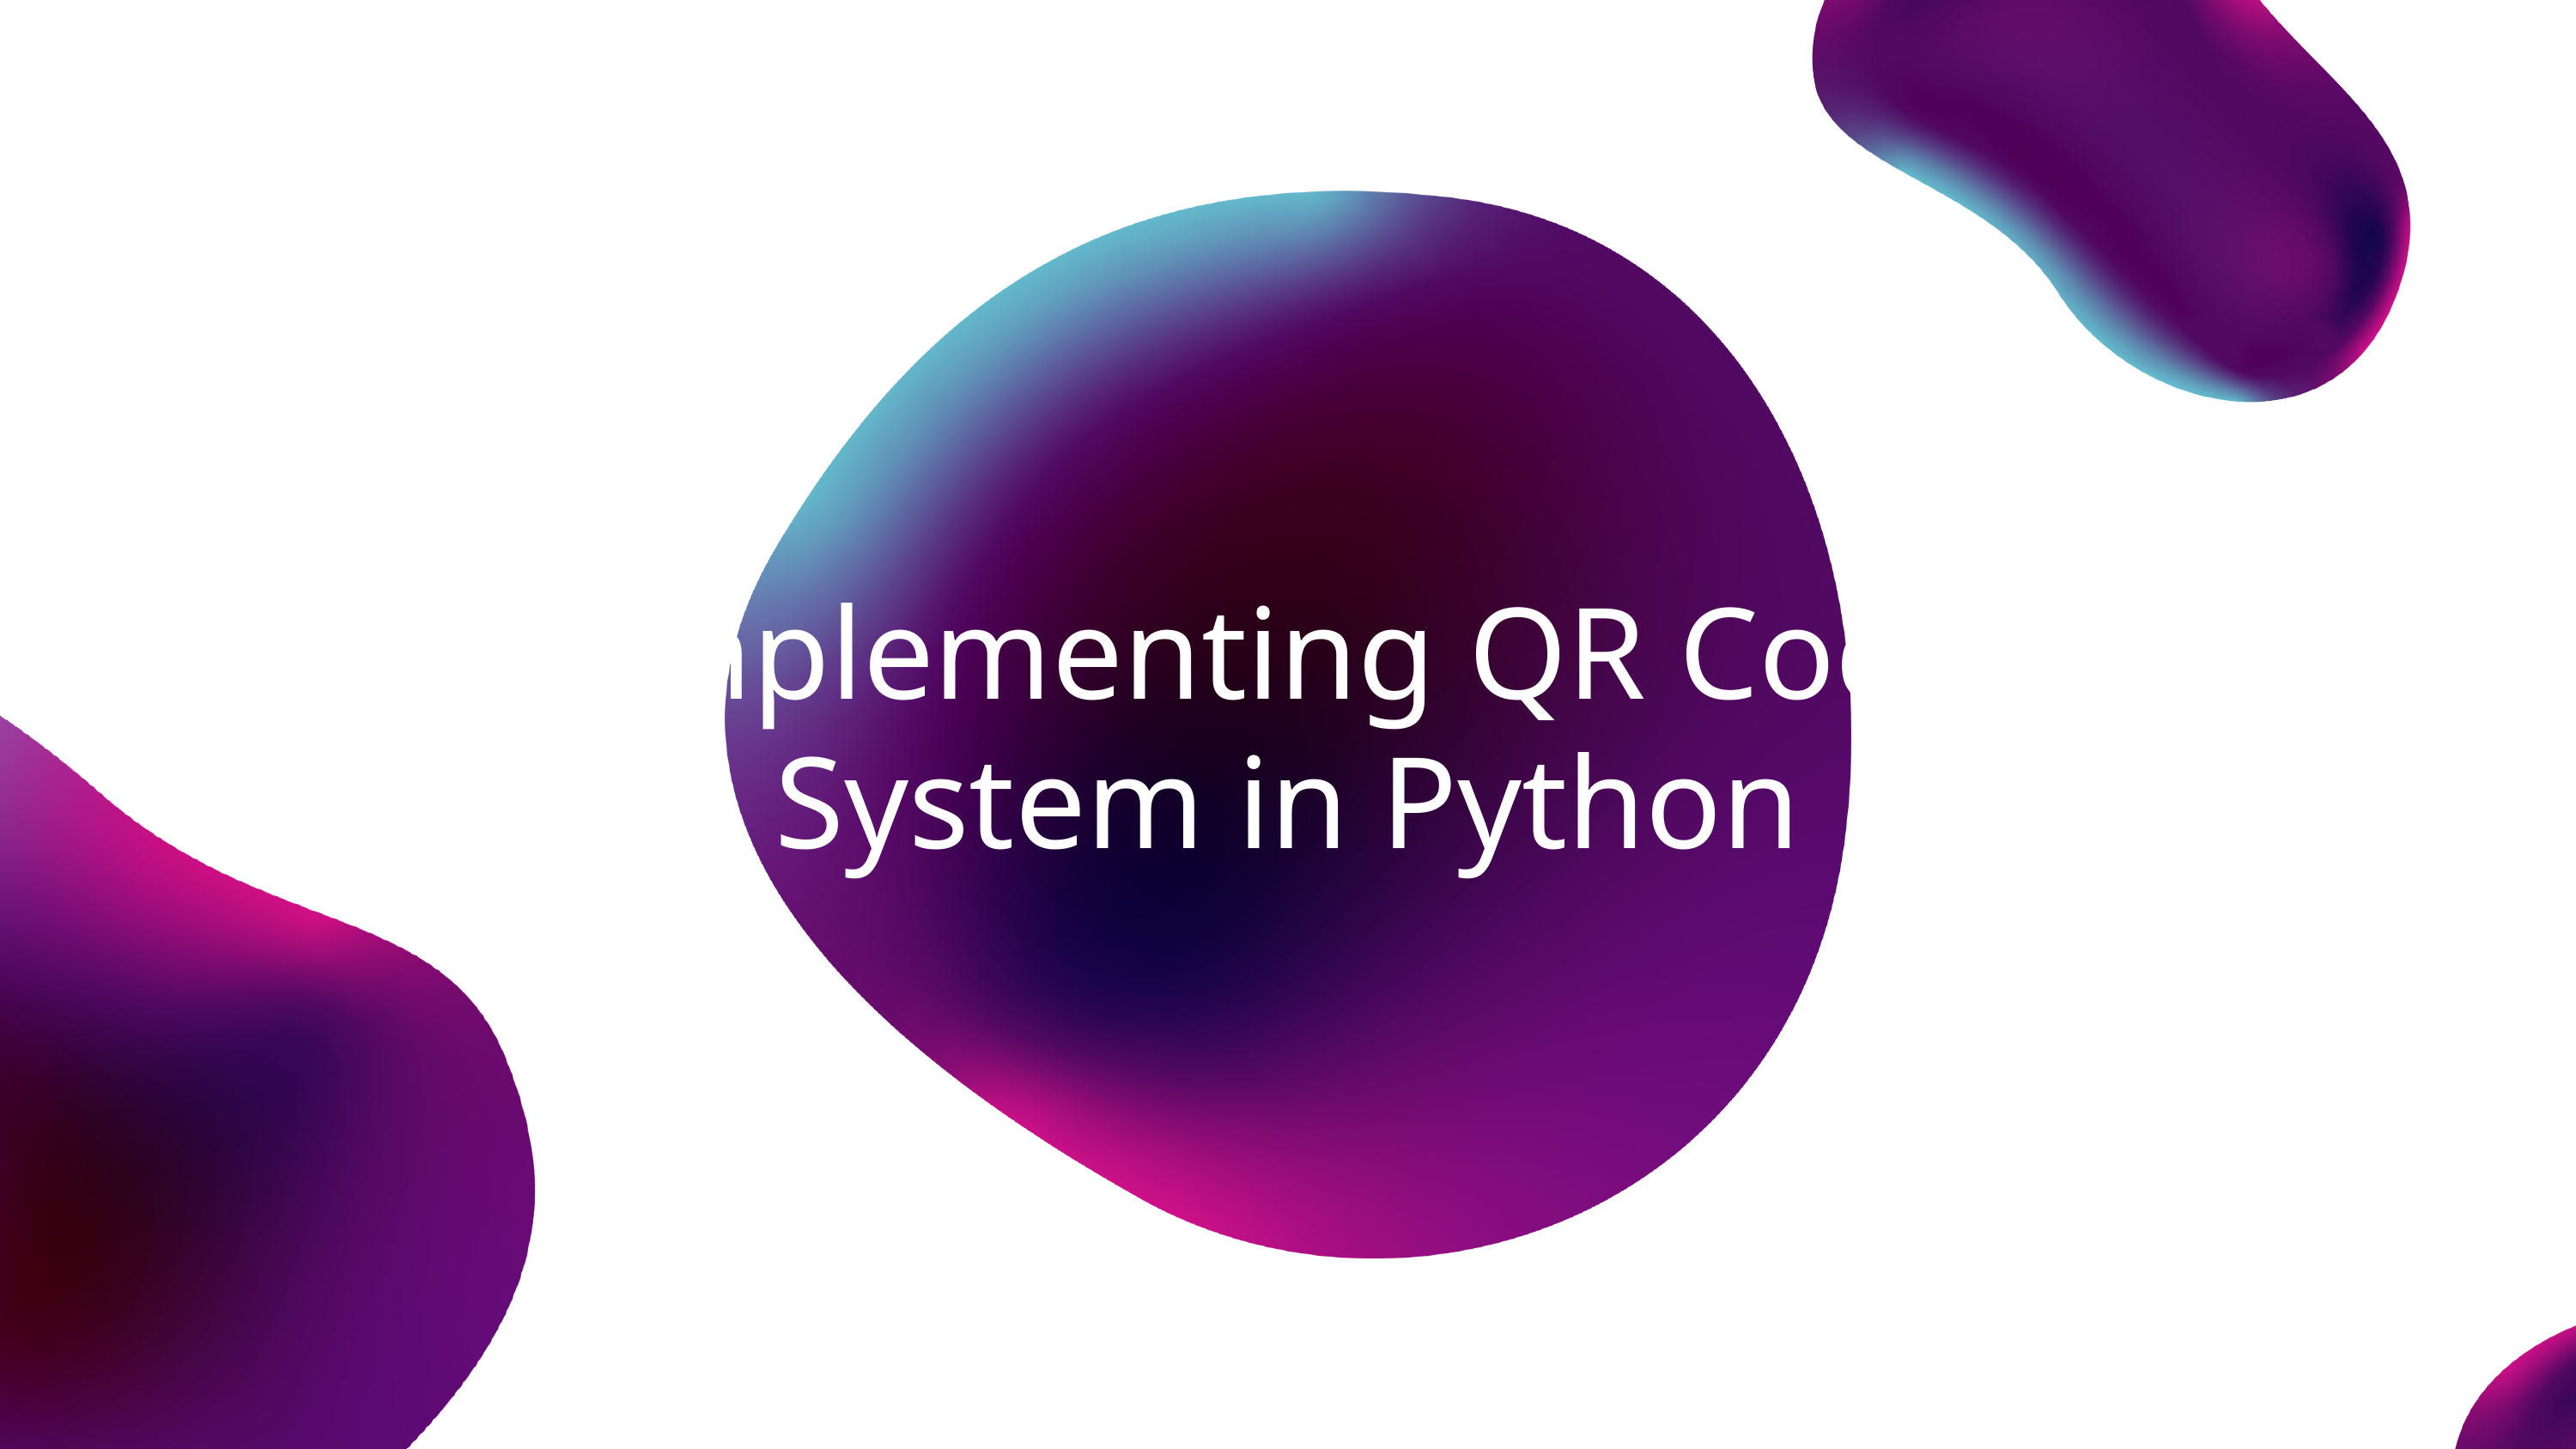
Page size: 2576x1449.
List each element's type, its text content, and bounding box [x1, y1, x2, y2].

picture [725, 876, 1851, 1258]
picture [725, 0, 2432, 575]
picture [0, 652, 569, 1449]
picture [2431, 1313, 2576, 1449]
text_box Implementing QR Code System in Python [544, 575, 2032, 876]
